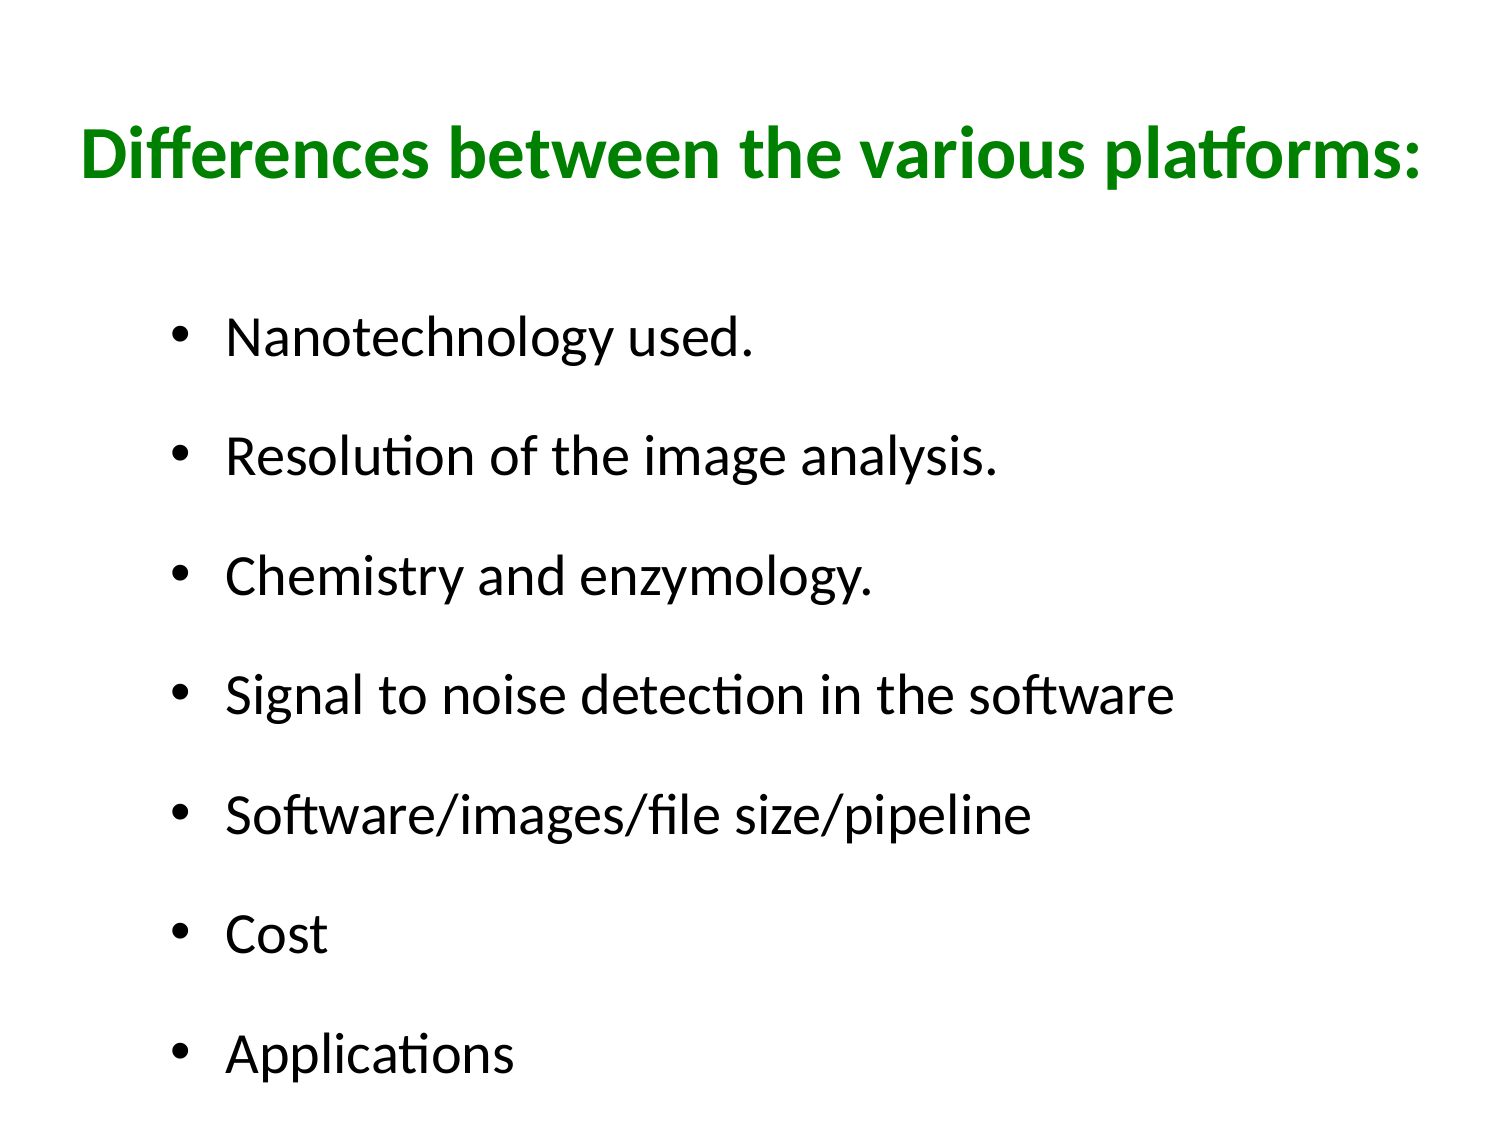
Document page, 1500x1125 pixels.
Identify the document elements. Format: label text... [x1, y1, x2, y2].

text_box Nanotechnology used. Resolution of the image analysis. Chemistry and enzymology. Signal to noise detection in the software Software/images/file size/pipeline Cost Applications [155, 255, 1442, 988]
text_box Differences between the various platforms: [27, 54, 1478, 243]
